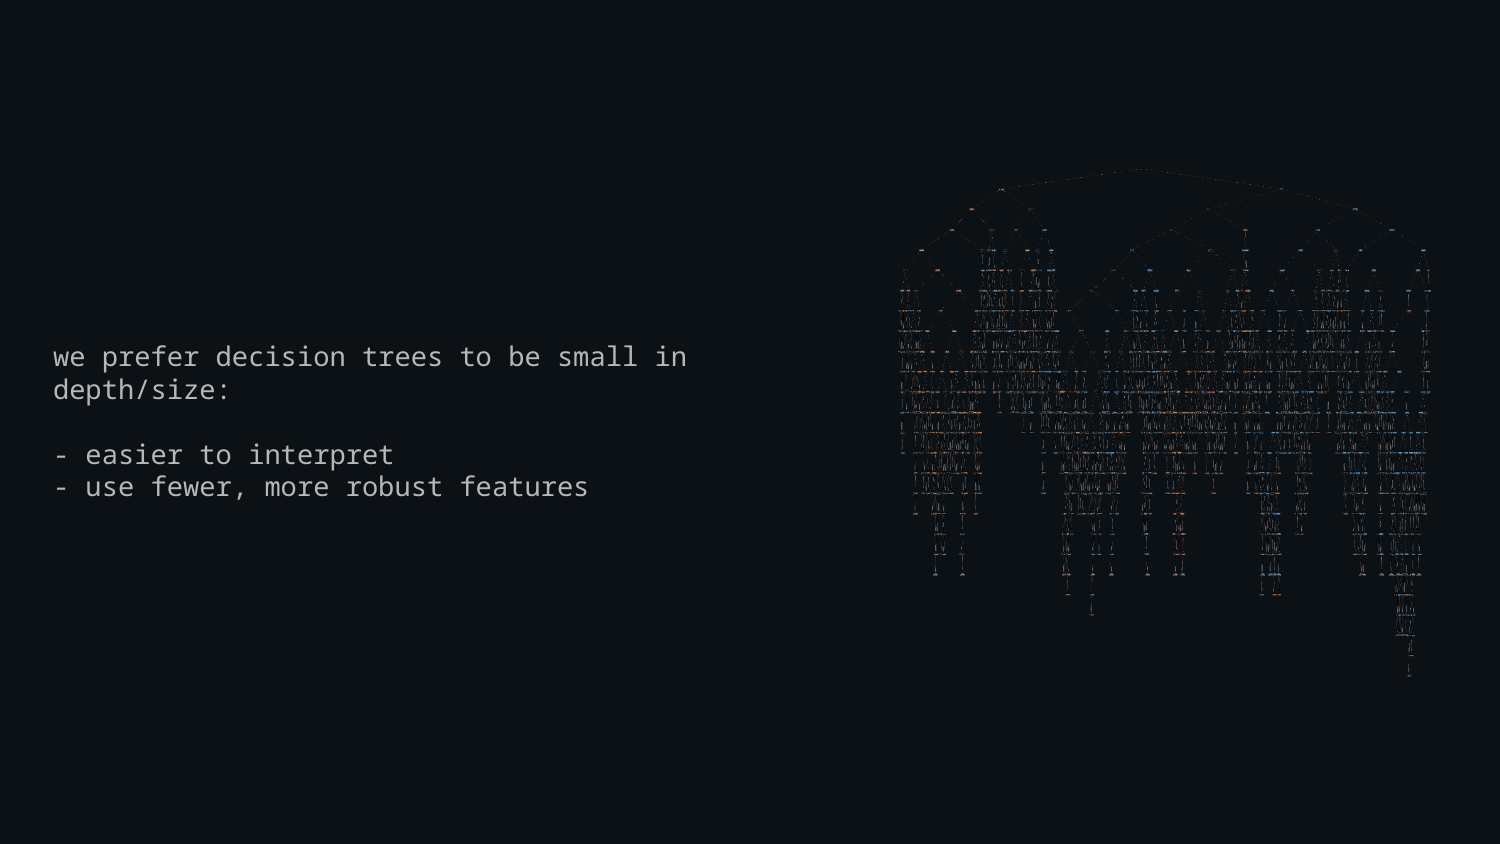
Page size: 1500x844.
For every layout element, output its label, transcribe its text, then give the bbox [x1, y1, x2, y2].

picture [894, 155, 1434, 689]
text_box we prefer decision trees to be small in depth/size: - easier to interpret - use fewer, more robust features [38, 324, 844, 550]
